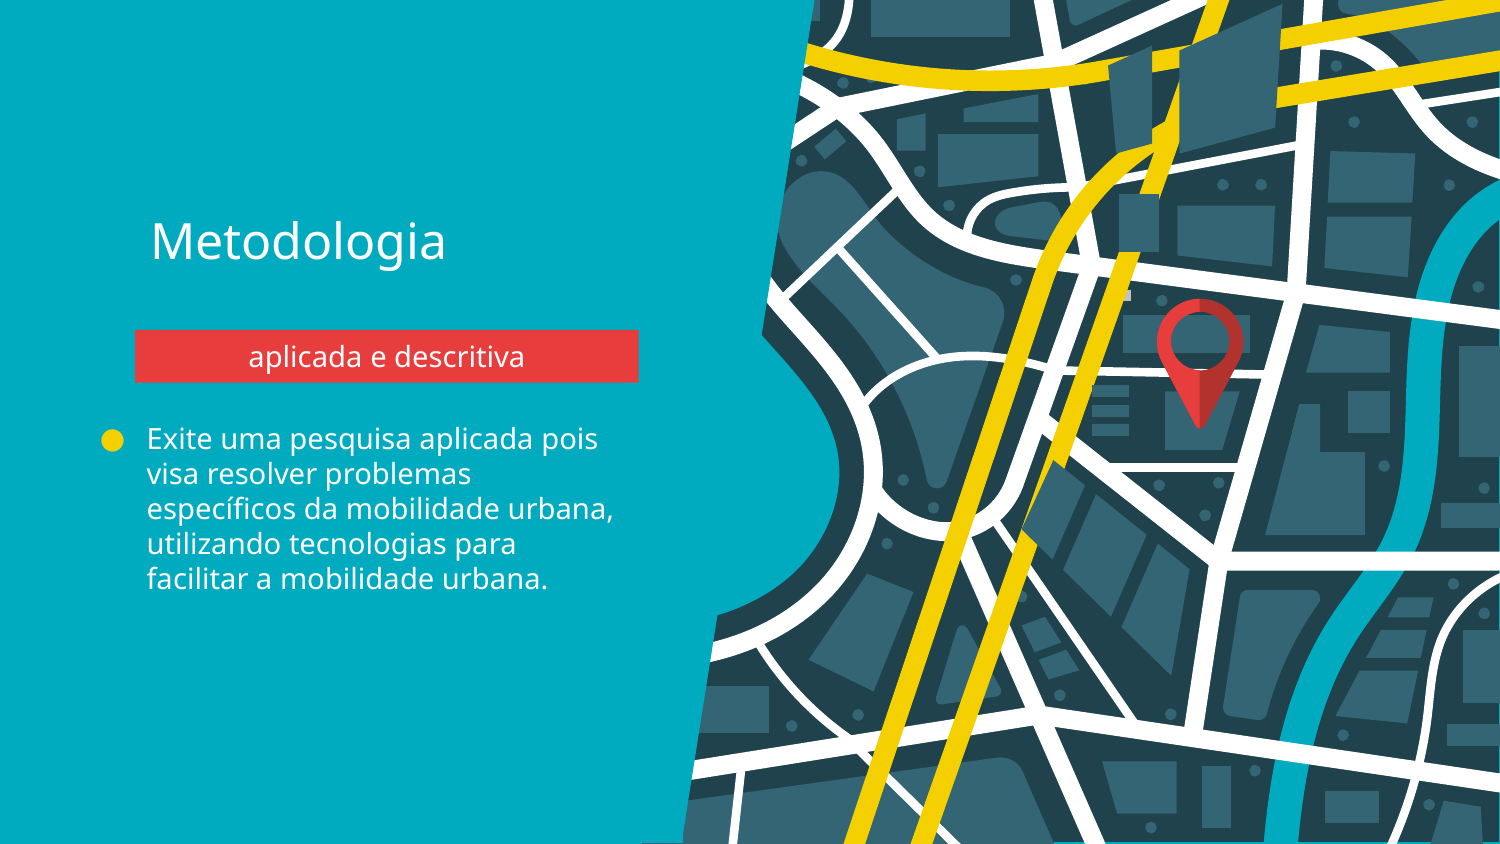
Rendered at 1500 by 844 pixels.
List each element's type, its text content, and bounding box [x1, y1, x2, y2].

title Metodologia [135, 192, 686, 287]
text_box [0, 0, 1500, 844]
title aplicada e descritiva [135, 329, 639, 383]
list Exite uma pesquisa aplicada pois visa resolver problemas específicos da mobilidade urbana, utilizando tecnologias para facilitar a mobilidade urbana. [84, 405, 635, 785]
